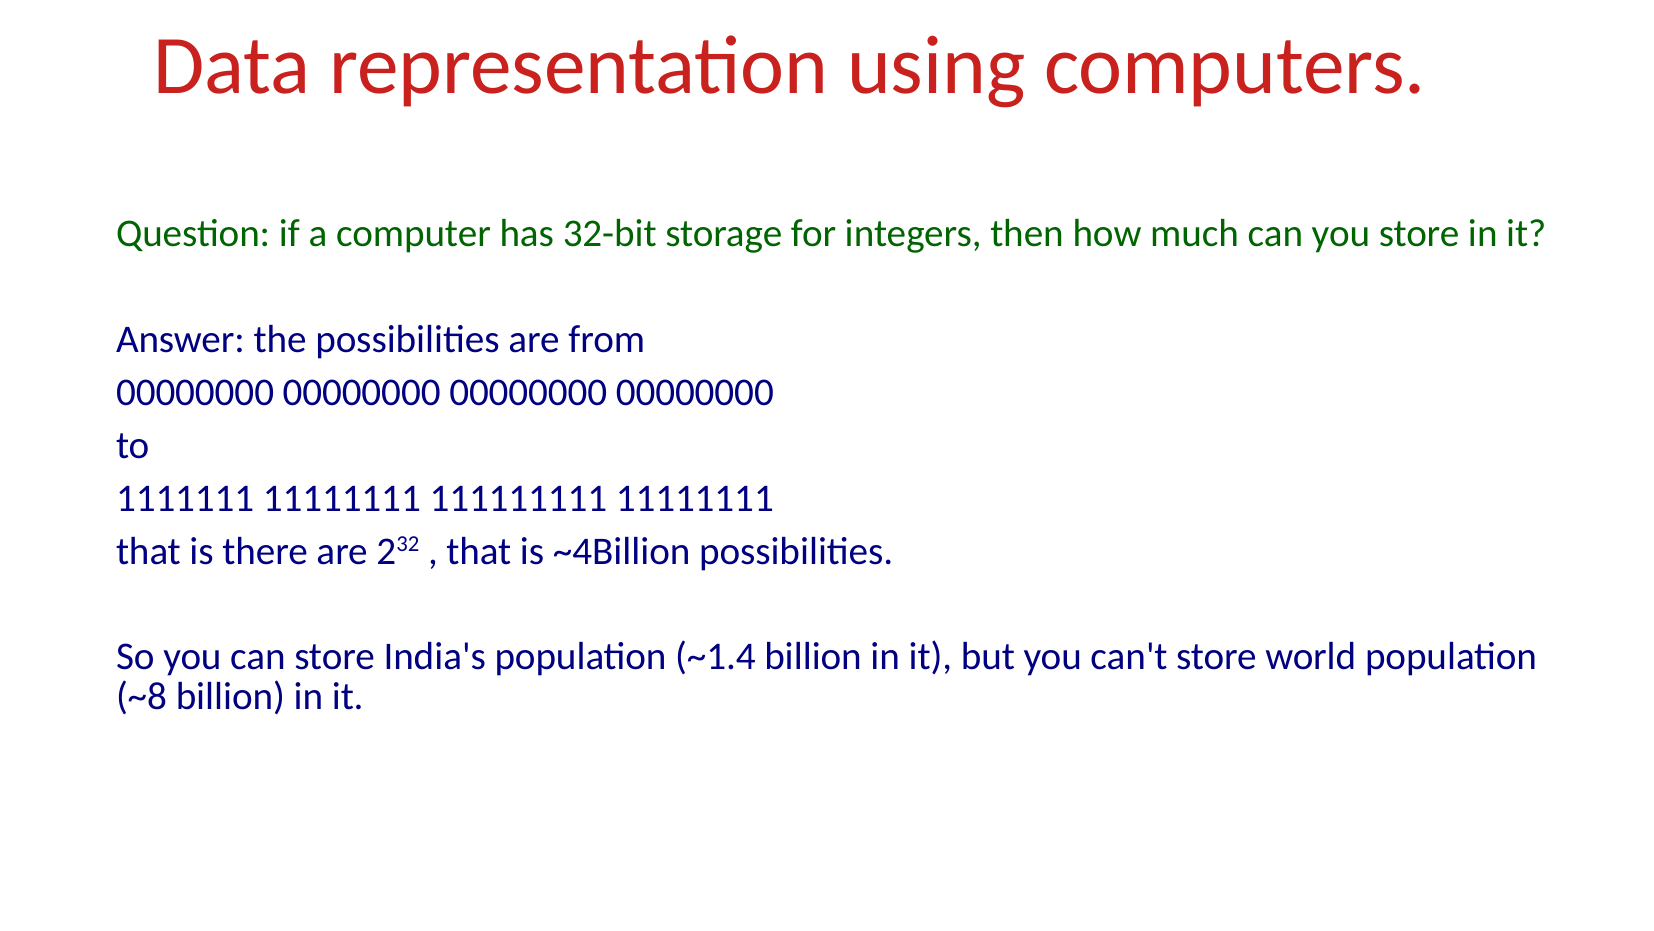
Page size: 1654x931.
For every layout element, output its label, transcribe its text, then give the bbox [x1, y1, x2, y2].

title Data representation using computers. [82, 31, 1571, 199]
list Question: if a computer has 32-bit storage for integers, then how much can you store in it? Answer: the possibilities are from 00000000 00000000 00000000 00000000 to 1111111 11111111 111111111 11111111 that is there are 232 , that is ~4Billion possibilities. So you can store India's population (~1.4 billion in it), but you can't store world population (~8 billion) in it. [82, 217, 1571, 758]
